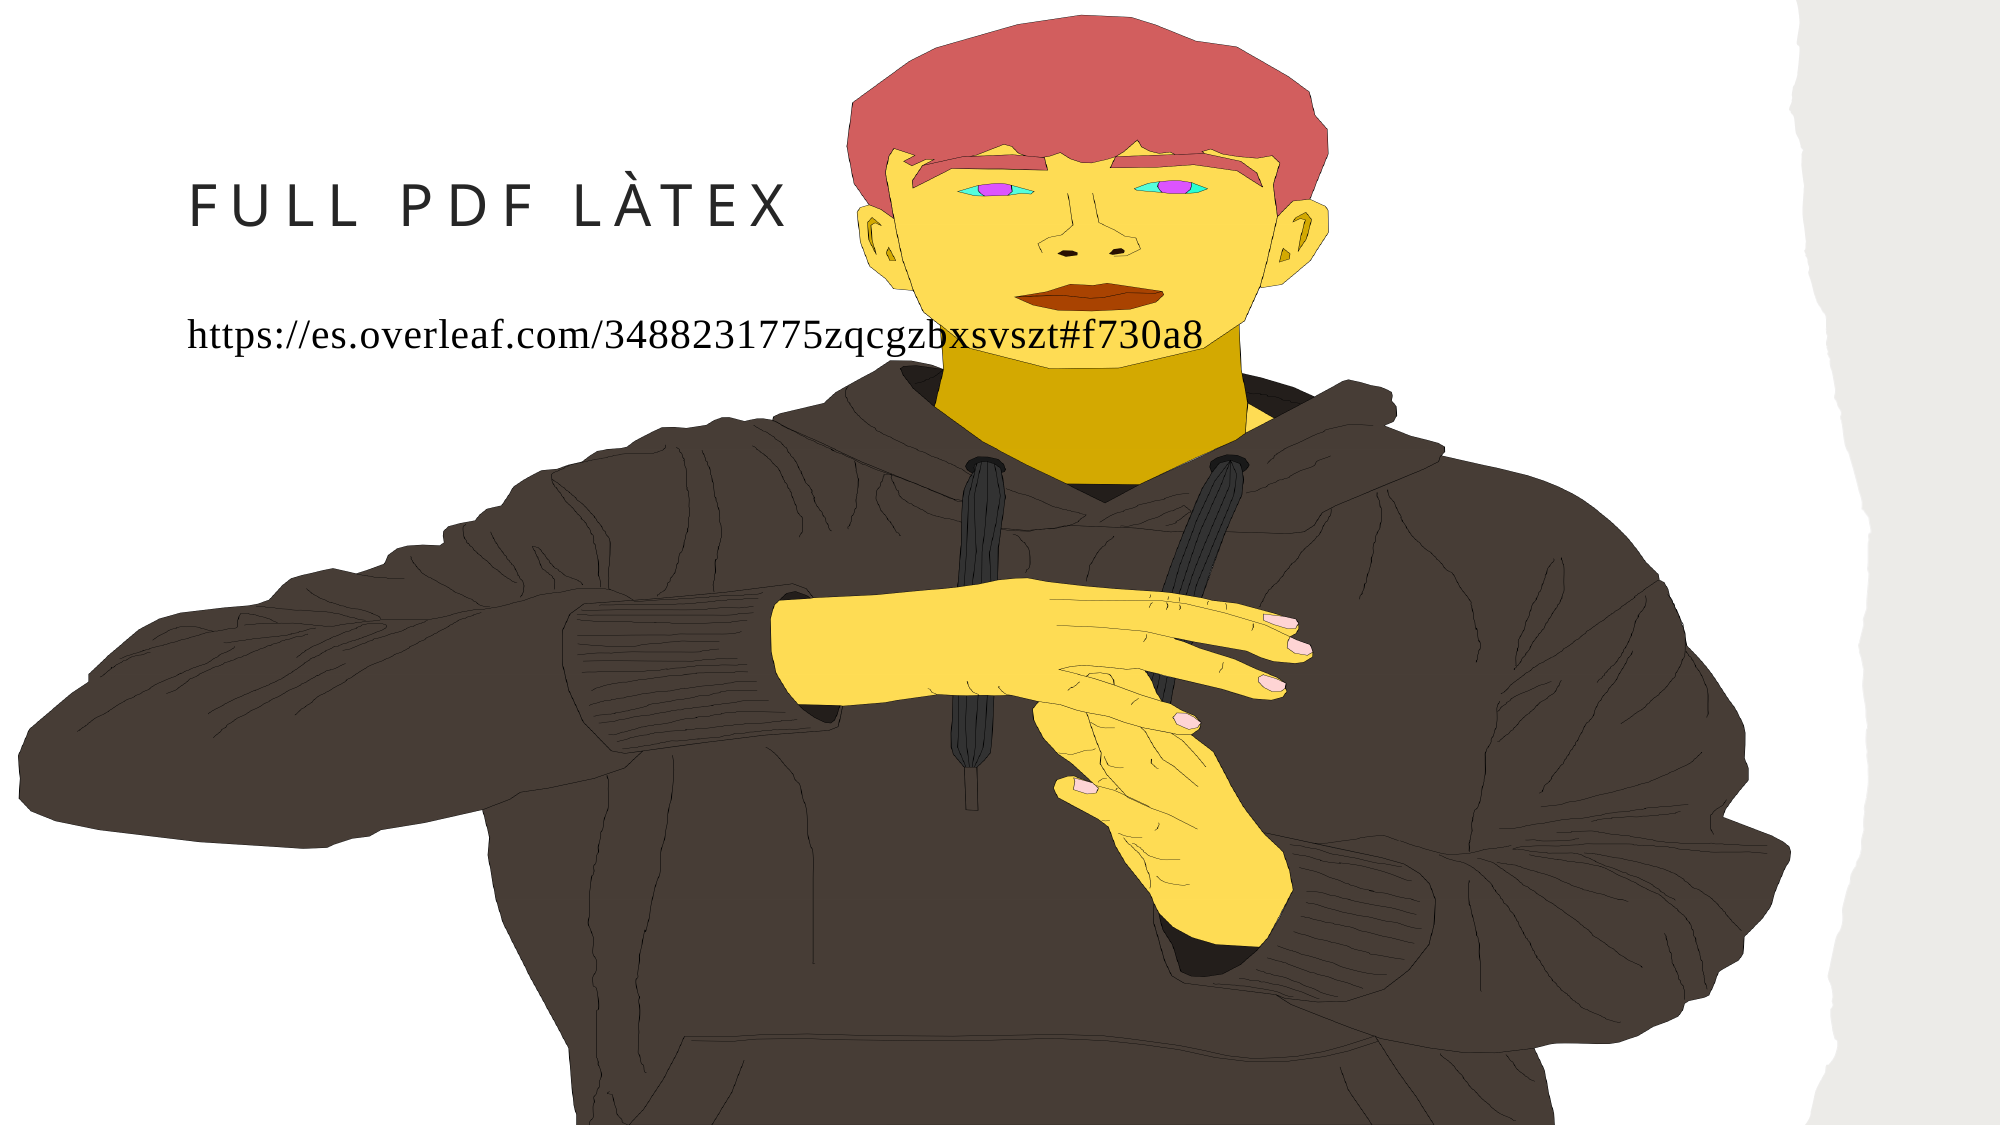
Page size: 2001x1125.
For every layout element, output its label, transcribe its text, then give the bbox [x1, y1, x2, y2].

title Full pdf làtex [172, 99, 1782, 299]
list https://es.overleaf.com/3488231775zqcgzbxsvszt#f730a8 [172, 299, 1782, 1026]
